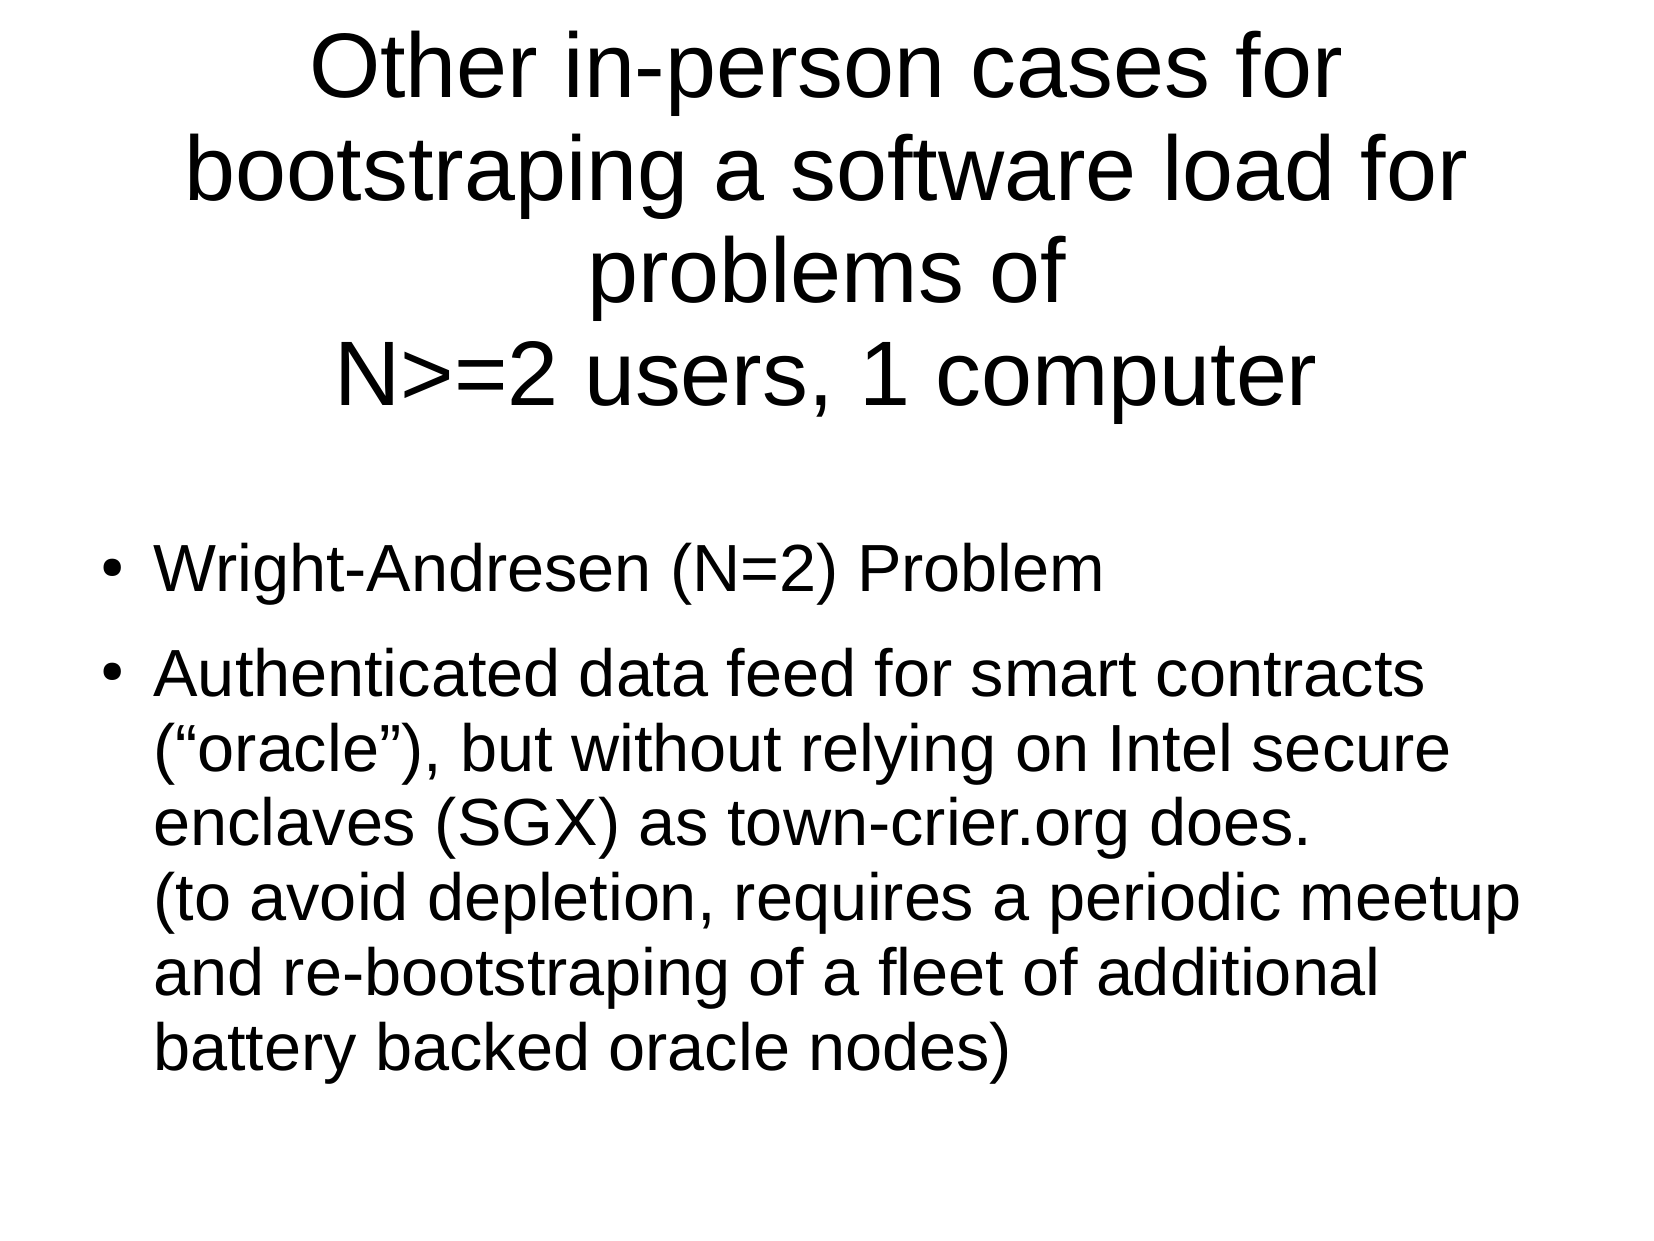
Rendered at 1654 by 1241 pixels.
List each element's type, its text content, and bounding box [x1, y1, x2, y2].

list Wright-Andresen (N=2) Problem Authenticated data feed for smart contracts (“oracle”), but without relying on Intel secure enclaves (SGX) as town-crier.org does. (to avoid depletion, requires a periodic meetup and re-bootstraping of a fleet of additional battery backed oracle nodes) [82, 531, 1571, 1170]
title Other in-person cases for bootstraping a software load for problems of N>=2 users, 1 computer [82, 14, 1571, 528]
